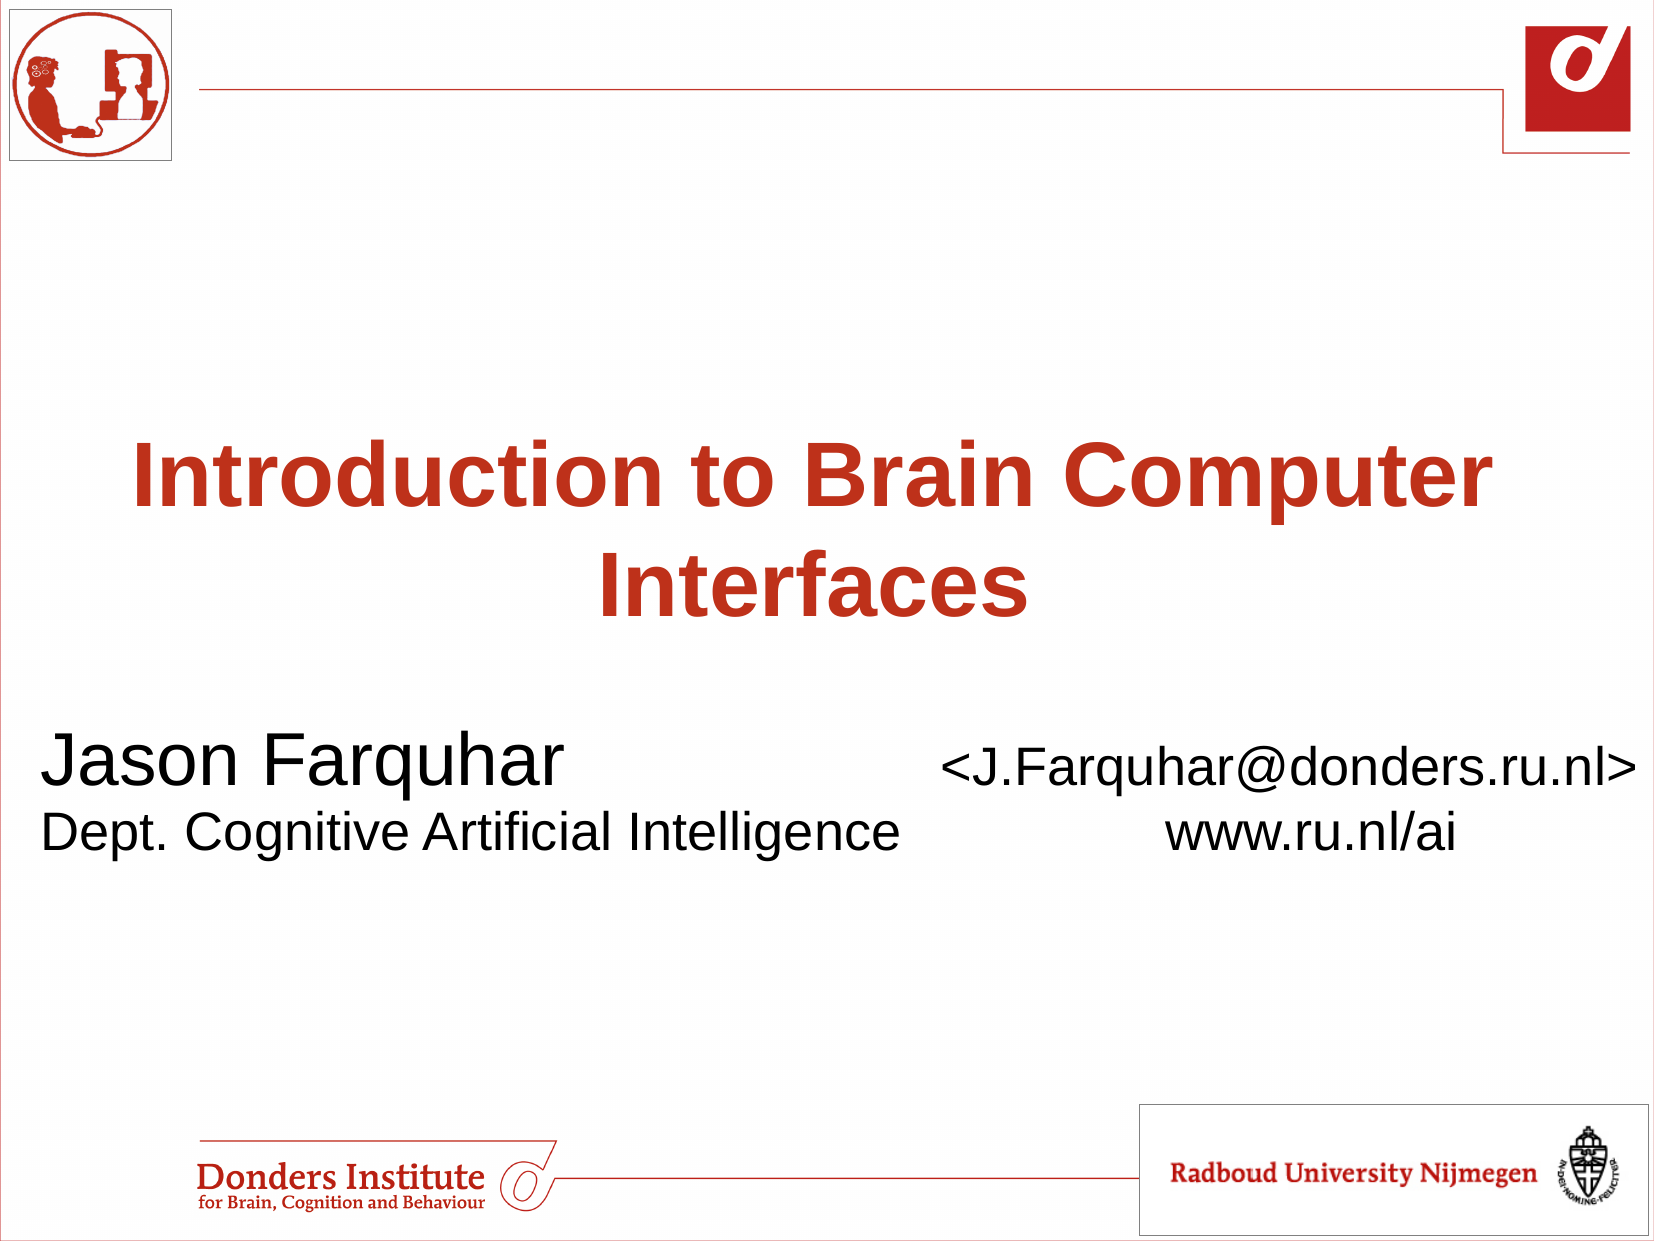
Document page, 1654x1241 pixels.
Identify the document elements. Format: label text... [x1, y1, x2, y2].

picture [0, 0, 1654, 1241]
text_box Jason Farquhar <J.Farquhar@donders.ru.nl> Dept. Cognitive Artificial Intelligence www.ru.nl/ai [25, 709, 1652, 870]
text_box Introduction to Brain Computer Interfaces [28, 406, 1599, 542]
